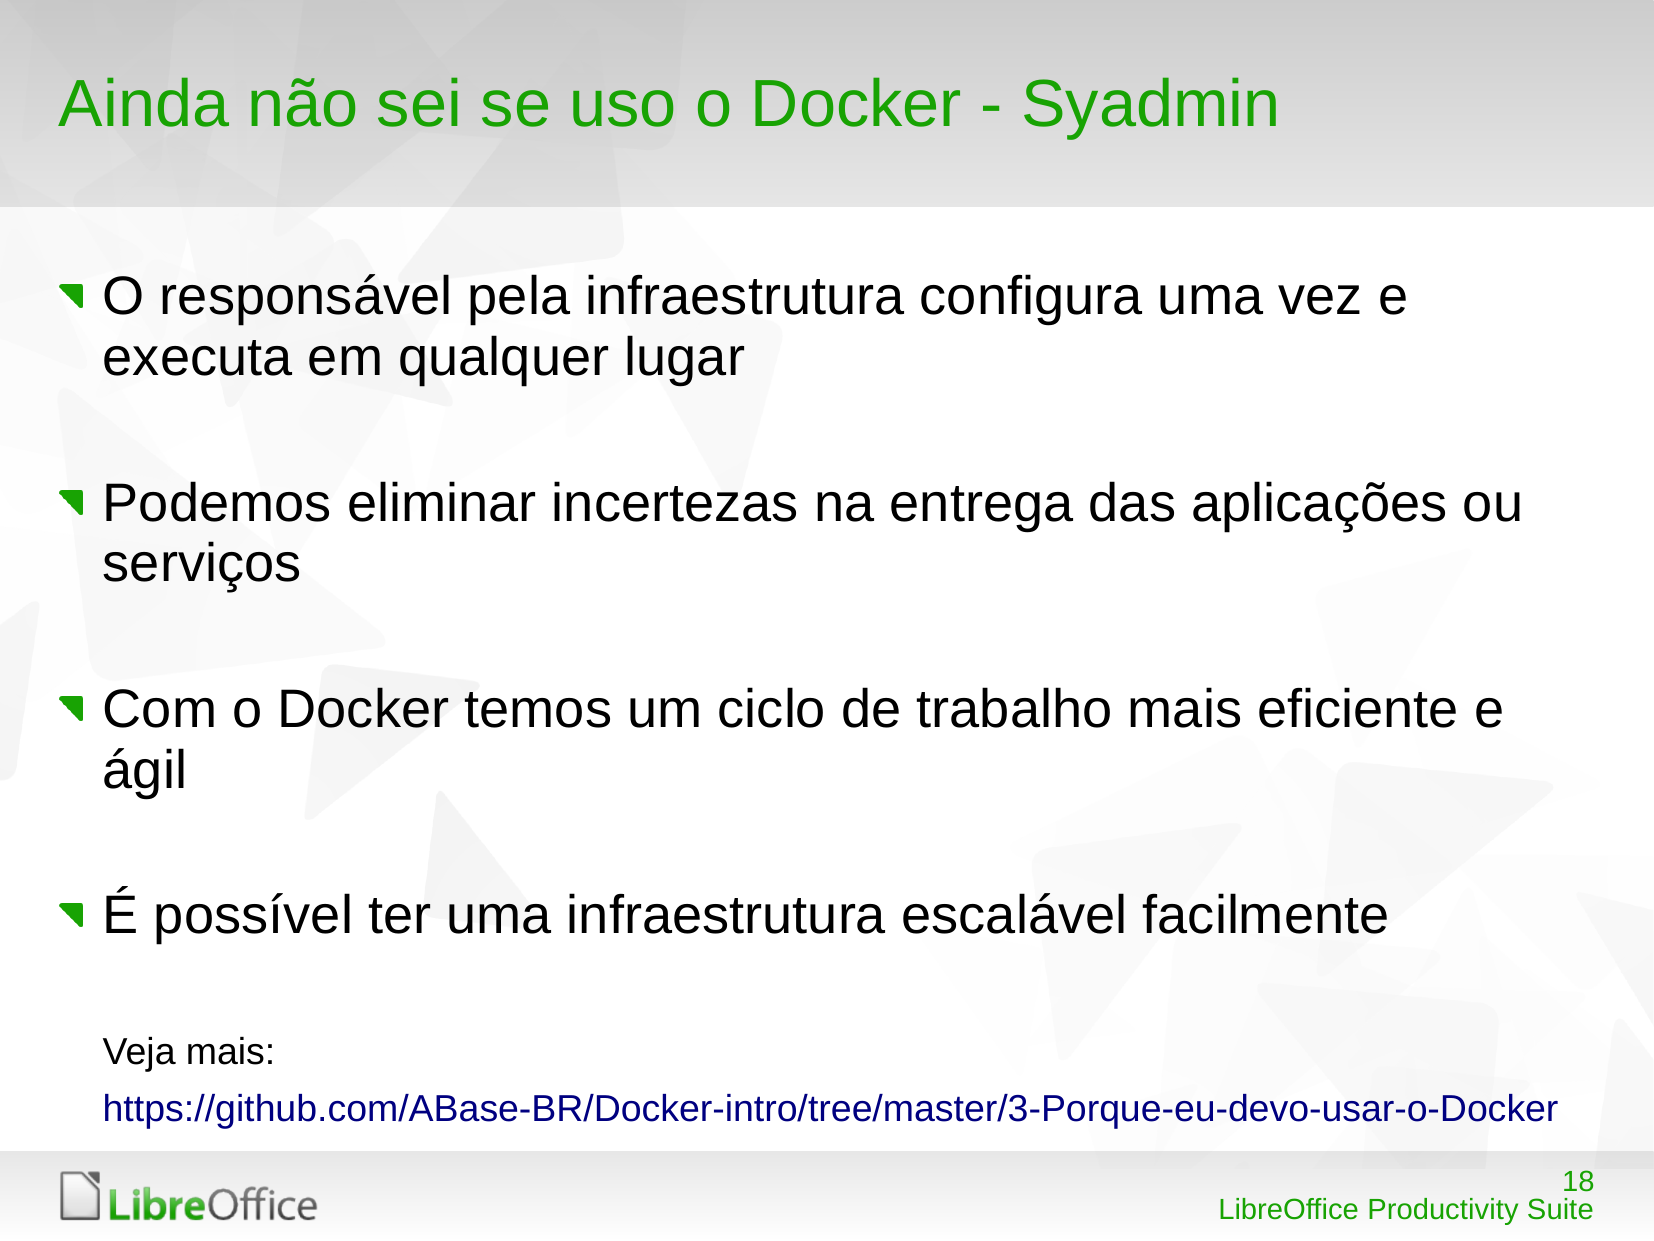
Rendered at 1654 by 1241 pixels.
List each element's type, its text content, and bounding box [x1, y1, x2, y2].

picture [41, 1152, 337, 1240]
picture [915, 548, 1654, 1169]
list O responsável pela infraestrutura configura uma vez e executa em qualquer lugar Podemos eliminar incertezas na entrega das aplicações ou serviços Com o Docker temos um ciclo de trabalho mais eficiente e ágil É possível ter uma infraestrutura escalável facilmente Veja mais: https://github.com/ABase-BR/Docker-intro/tree/master/3-Porque-eu-devo-usar-o-Docker [59, 265, 1595, 1134]
title Ainda não sei se uso o Docker - Syadmin [59, 29, 1595, 178]
picture [0, 0, 783, 931]
